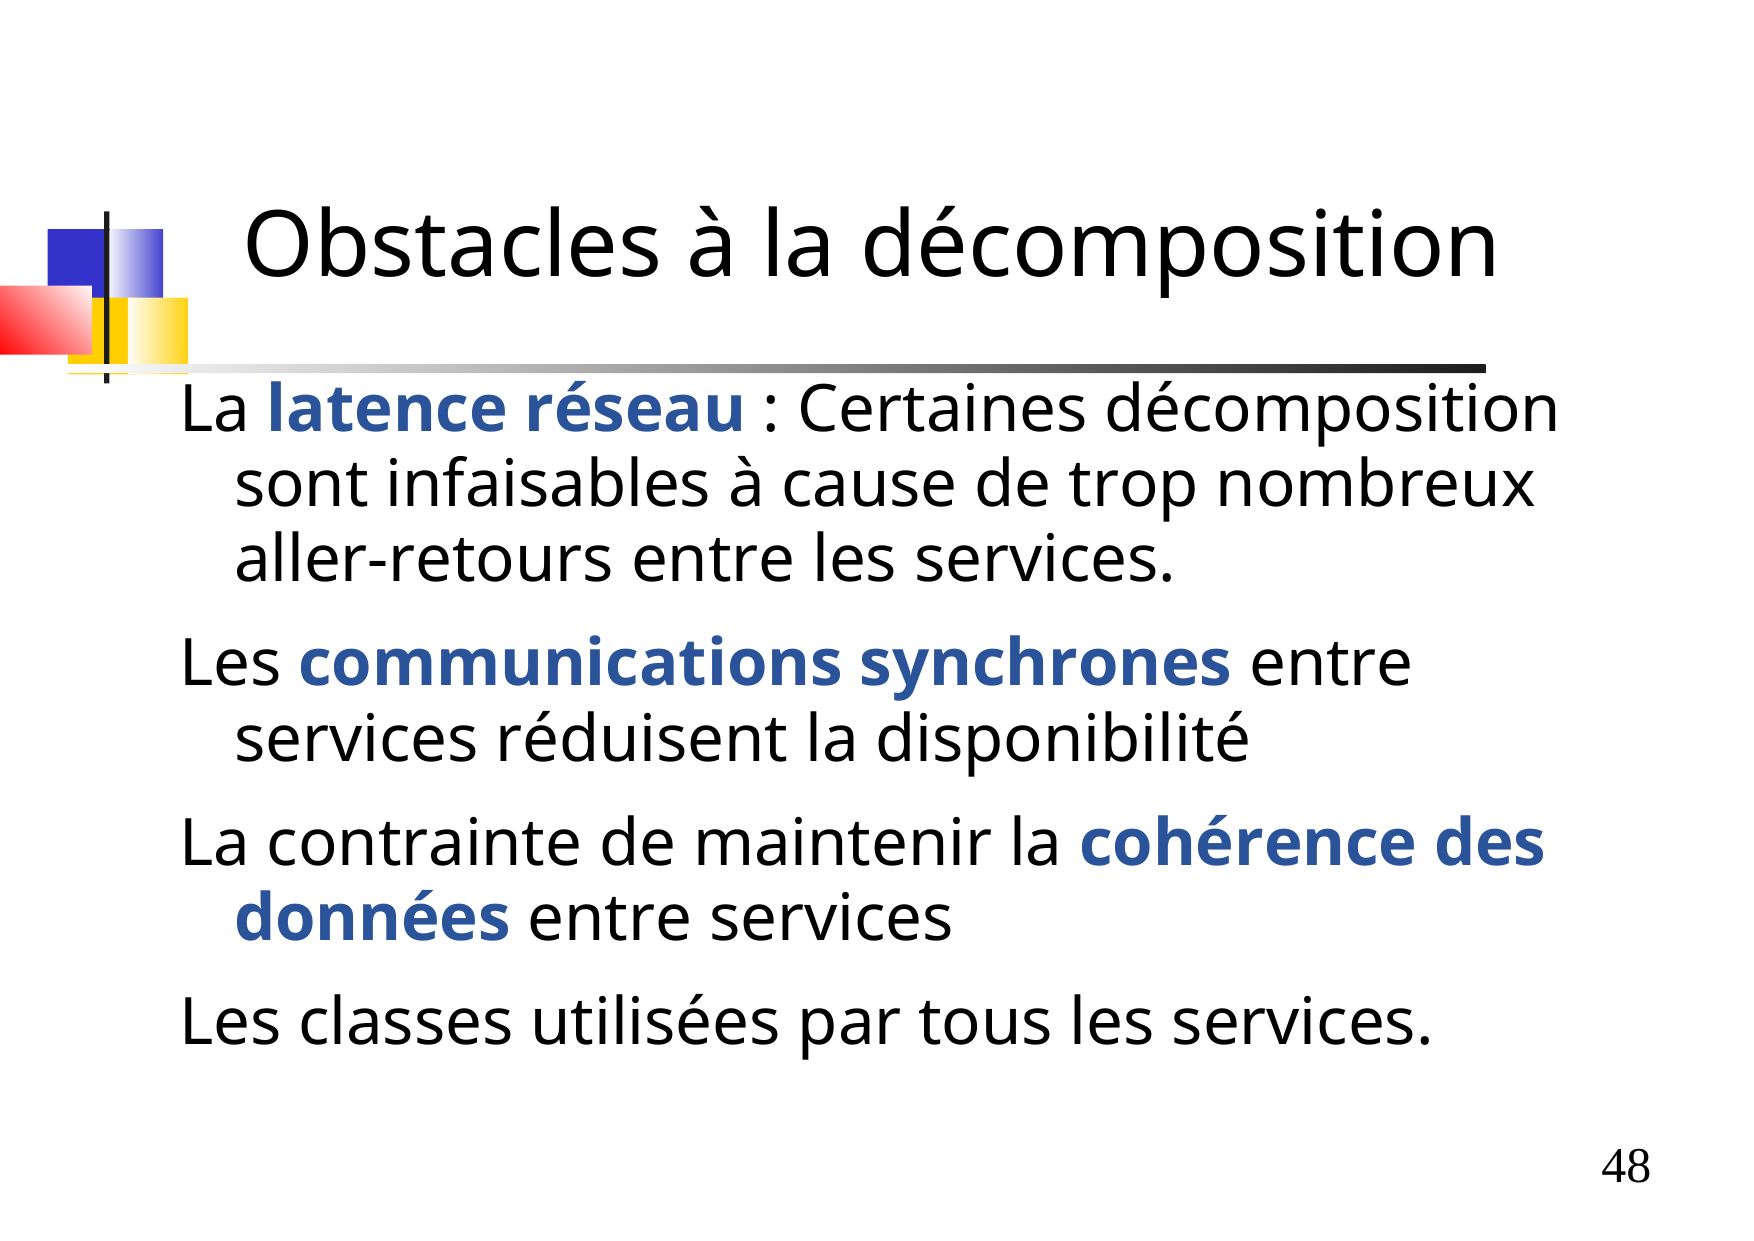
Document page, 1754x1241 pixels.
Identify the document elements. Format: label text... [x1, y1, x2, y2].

title Obstacles à la décomposition [179, 139, 1567, 351]
list La latence réseau : Certaines décomposition sont infaisables à cause de trop nombreux aller-retours entre les services. Les communications synchrones entre services réduisent la disponibilité La contrainte de maintenir la cohérence des données entre services Les classes utilisées par tous les services. [179, 371, 1567, 1091]
